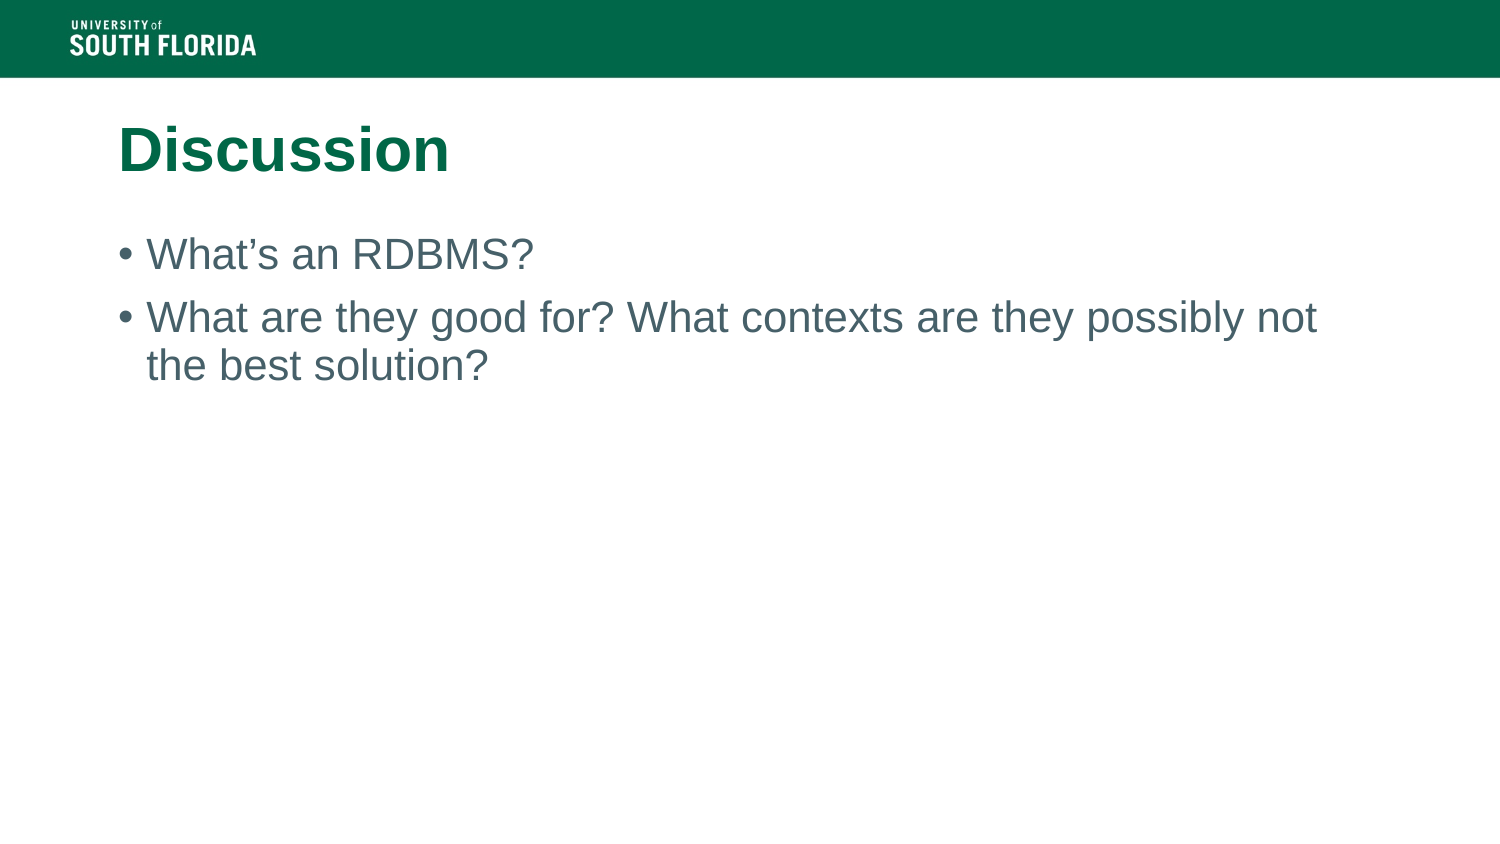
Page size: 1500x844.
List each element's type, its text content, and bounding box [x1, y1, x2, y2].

title Discussion [103, 94, 1397, 208]
picture [0, 0, 1500, 844]
list What’s an RDBMS? What are they good for? What contexts are they possibly not the best solution? [103, 224, 1397, 760]
